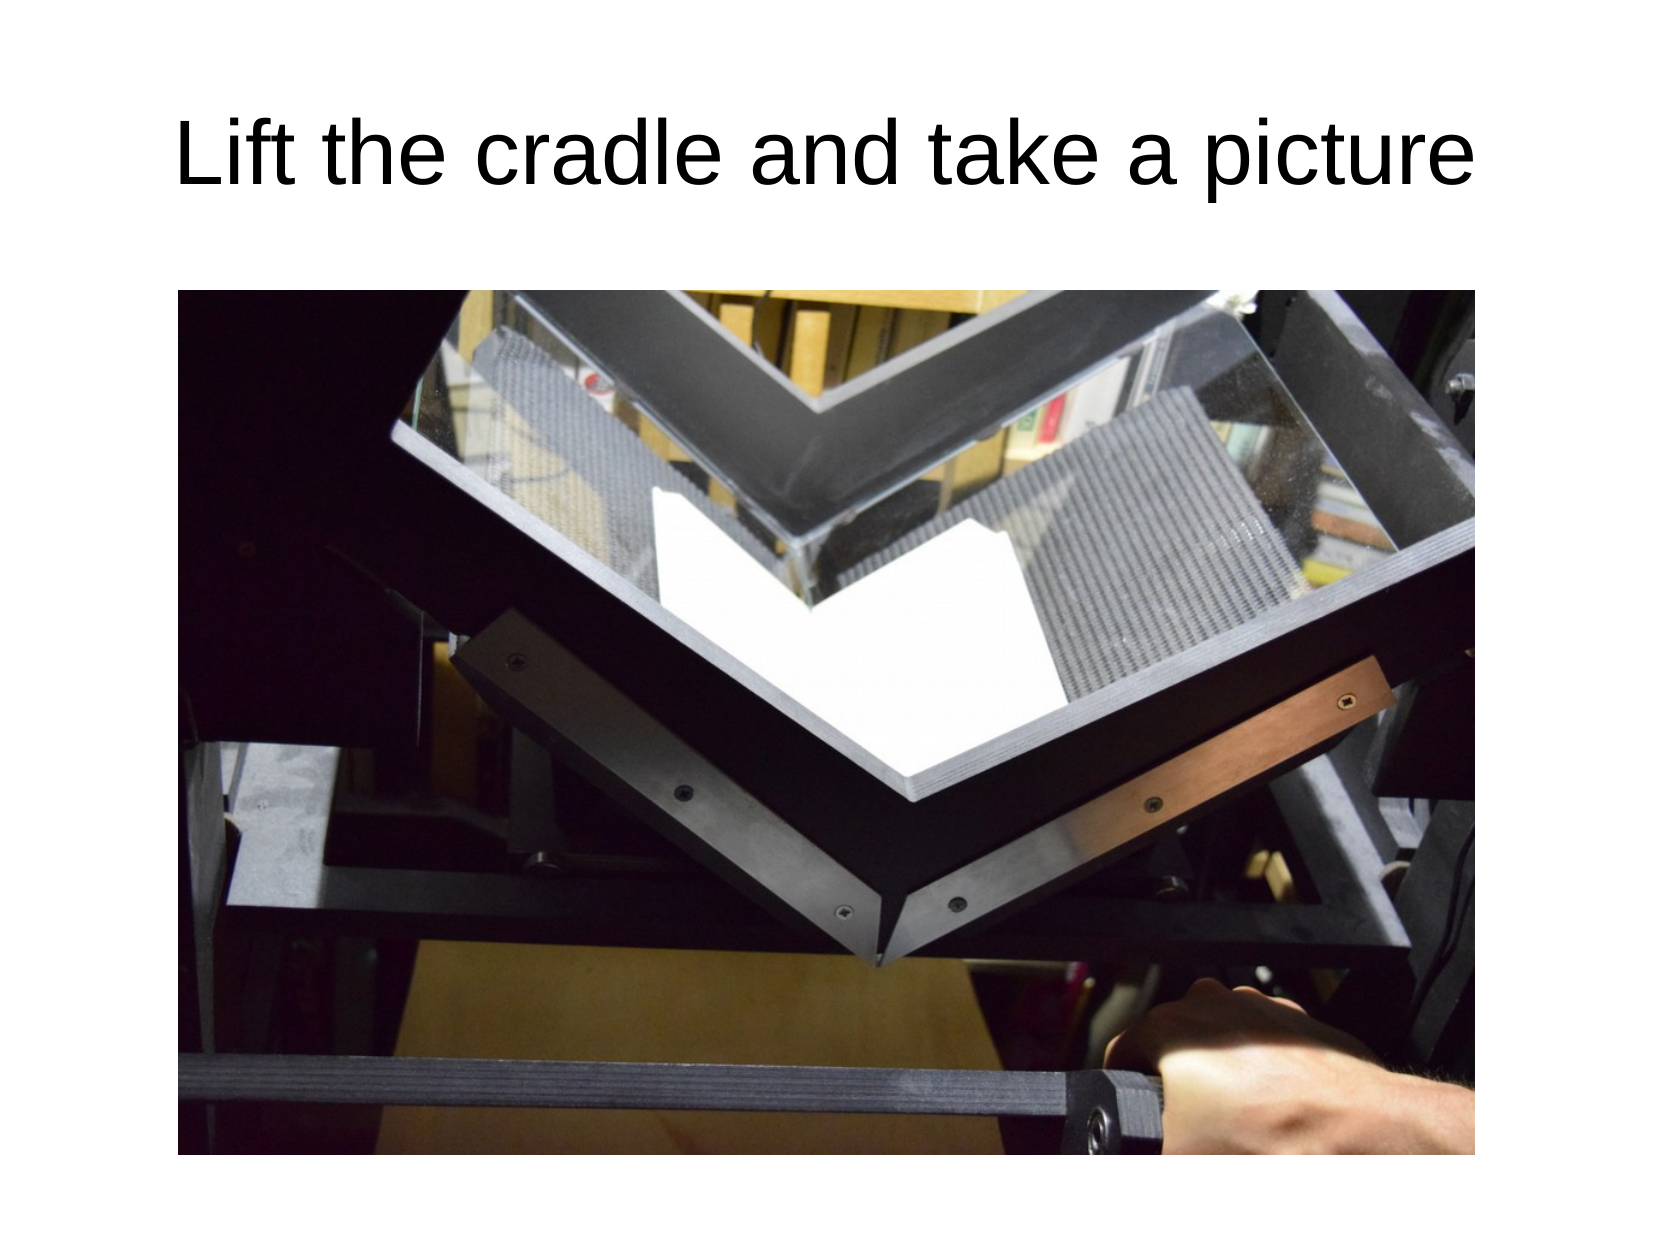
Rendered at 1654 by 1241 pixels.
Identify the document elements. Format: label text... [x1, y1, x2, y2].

picture [178, 290, 1475, 1155]
title Lift the cradle and take a picture [82, 49, 1571, 257]
